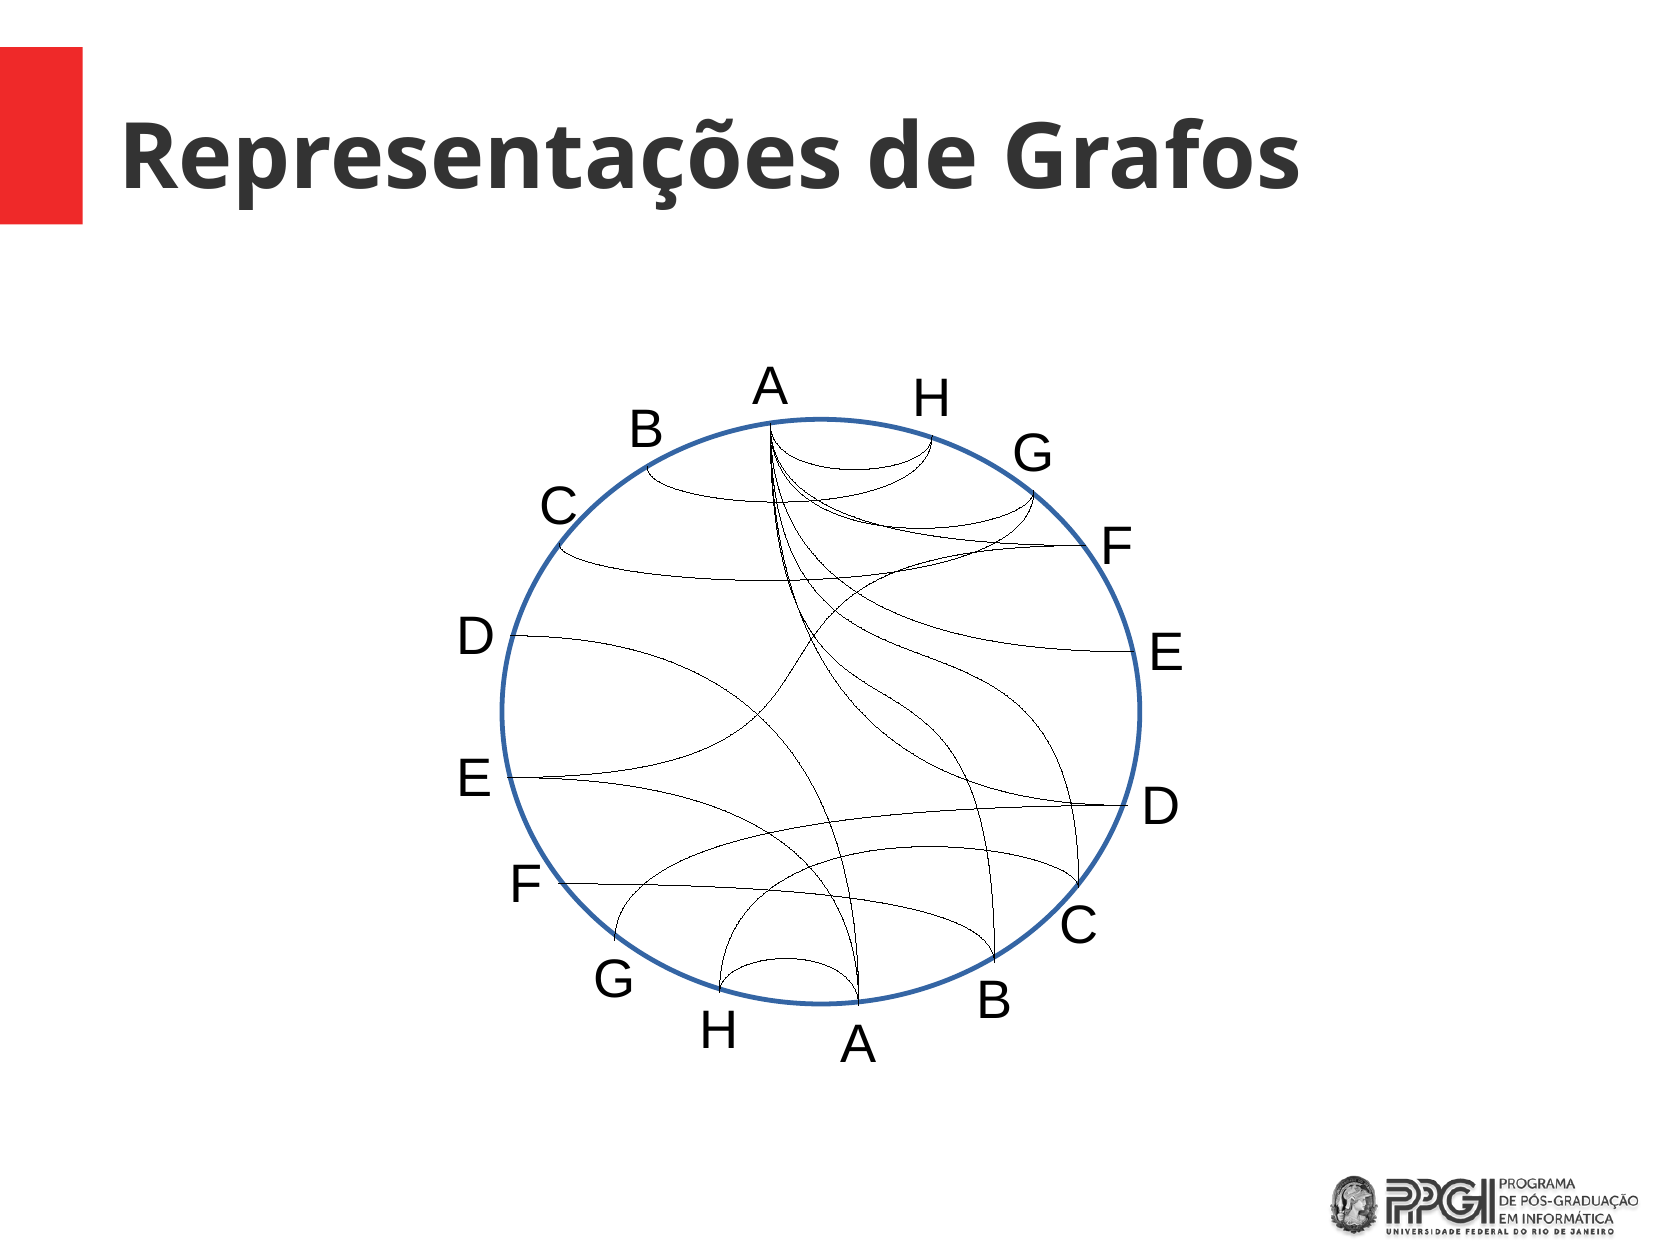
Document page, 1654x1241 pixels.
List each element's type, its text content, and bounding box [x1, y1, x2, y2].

text_box B [961, 962, 1028, 1038]
text_box C [1044, 887, 1114, 963]
text_box G [578, 940, 651, 1016]
text_box D [441, 598, 511, 674]
text_box H [897, 360, 967, 436]
text_box E [441, 739, 508, 815]
text_box C [524, 468, 594, 544]
text_box A [737, 348, 804, 424]
text_box D [1127, 767, 1196, 843]
text_box E [1133, 614, 1200, 690]
text_box G [998, 415, 1070, 491]
text_box B [614, 391, 681, 467]
text_box F [495, 846, 559, 922]
text_box A [825, 1005, 892, 1081]
title Representações de Grafos [118, 49, 1571, 257]
text_box F [1085, 507, 1149, 583]
text_box H [685, 992, 754, 1068]
